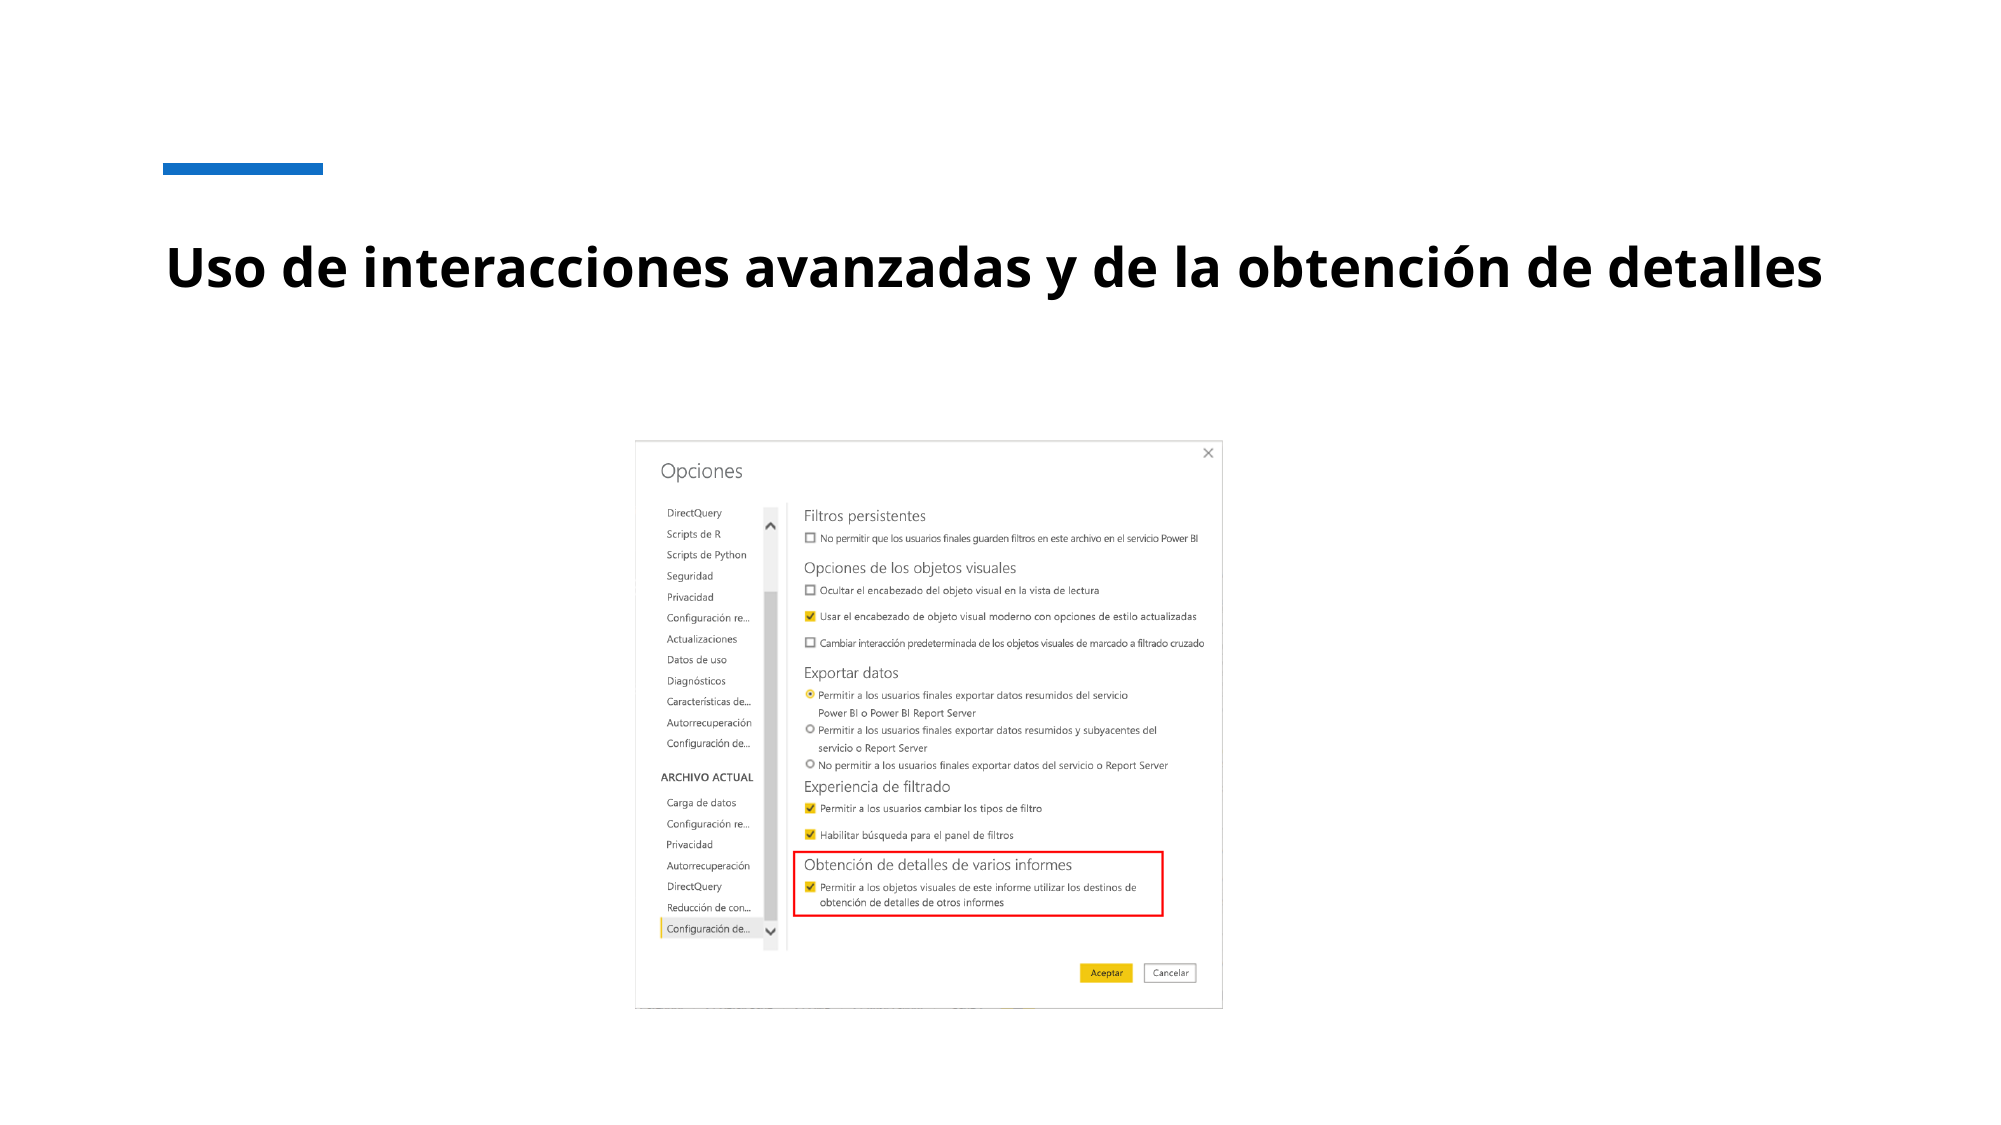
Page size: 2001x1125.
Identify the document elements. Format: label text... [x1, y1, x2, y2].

picture [635, 440, 1223, 1009]
title Uso de interacciones avanzadas y de la obtención de detalles [150, 224, 1851, 441]
